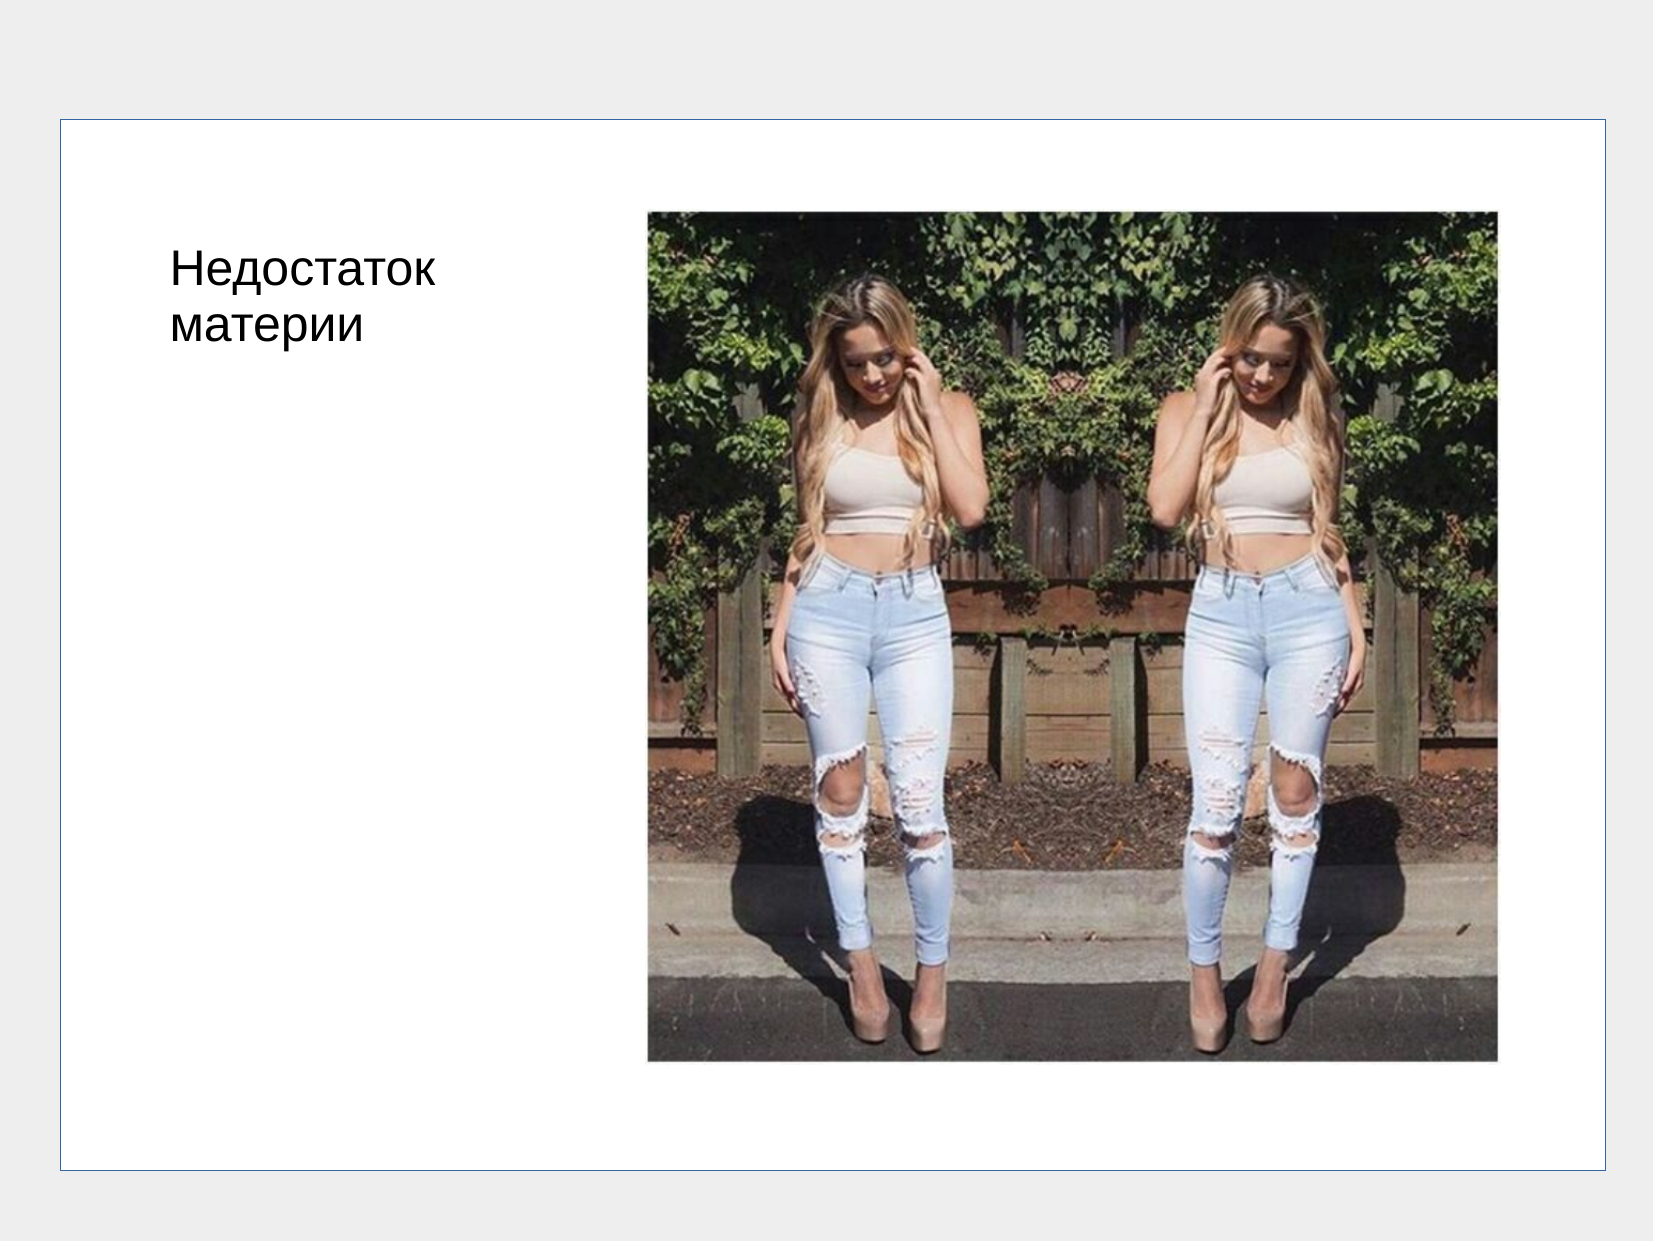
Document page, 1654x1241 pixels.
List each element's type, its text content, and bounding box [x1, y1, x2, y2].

subtitle Недостаток материи [134, 240, 645, 341]
picture [645, 209, 1501, 1066]
text_box [60, 119, 1606, 1171]
